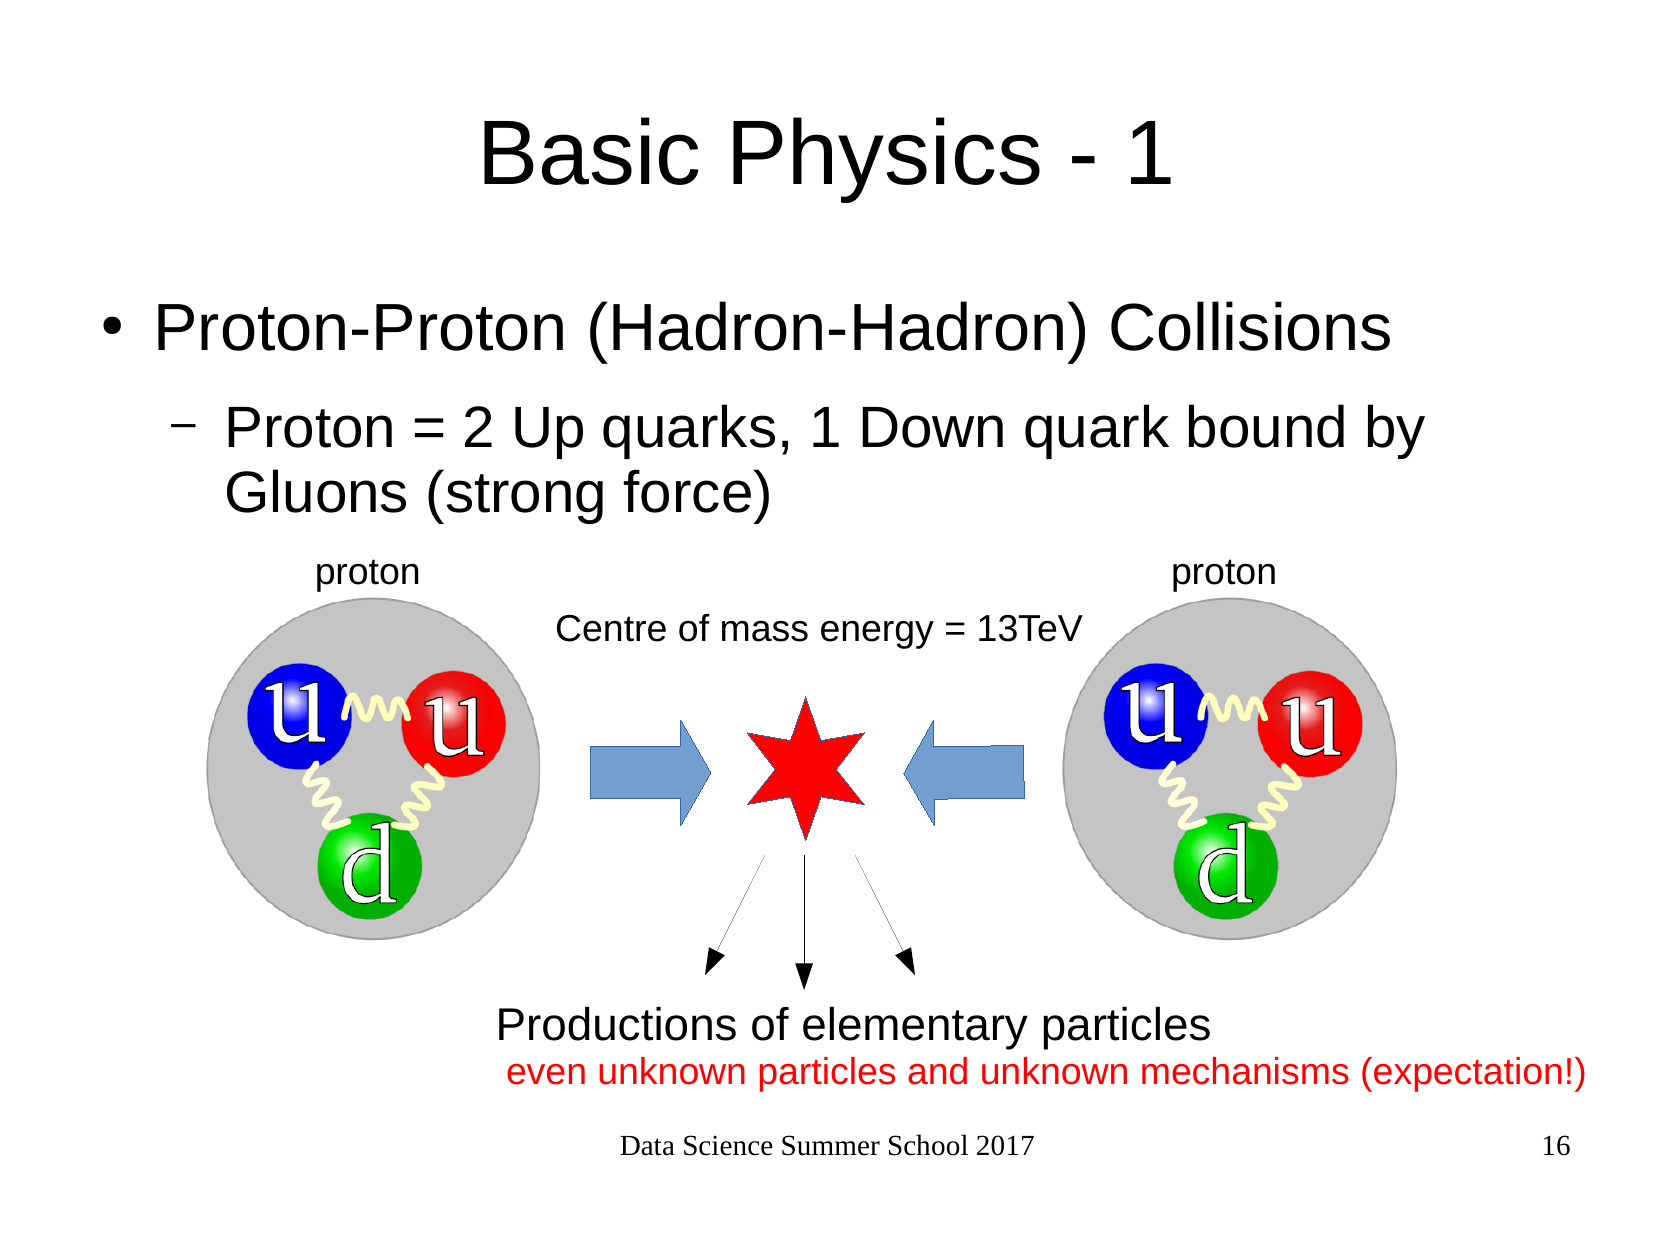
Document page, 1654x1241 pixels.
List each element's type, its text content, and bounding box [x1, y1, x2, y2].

picture [1006, 539, 1462, 991]
picture [150, 539, 605, 1006]
text_box Centre of mass energy = 13TeV [540, 600, 1111, 699]
text_box Productions of elementary particles even unknown particles and unknown mechanisms (expectation!) [480, 991, 1636, 1133]
text_box proton [300, 543, 496, 601]
text_box proton [1156, 543, 1352, 601]
title Basic Physics - 1 [82, 49, 1571, 257]
text_box [747, 699, 865, 841]
text_box [903, 720, 1025, 826]
list Proton-Proton (Hadron-Hadron) Collisions Proton = 2 Up quarks, 1 Down quark bound by Gluons (strong force) [605, 699, 1006, 991]
list Proton-Proton (Hadron-Hadron) Collisions Proton = 2 Up quarks, 1 Down quark bound by Gluons (strong force) [82, 290, 1571, 1010]
text_box [590, 720, 711, 826]
